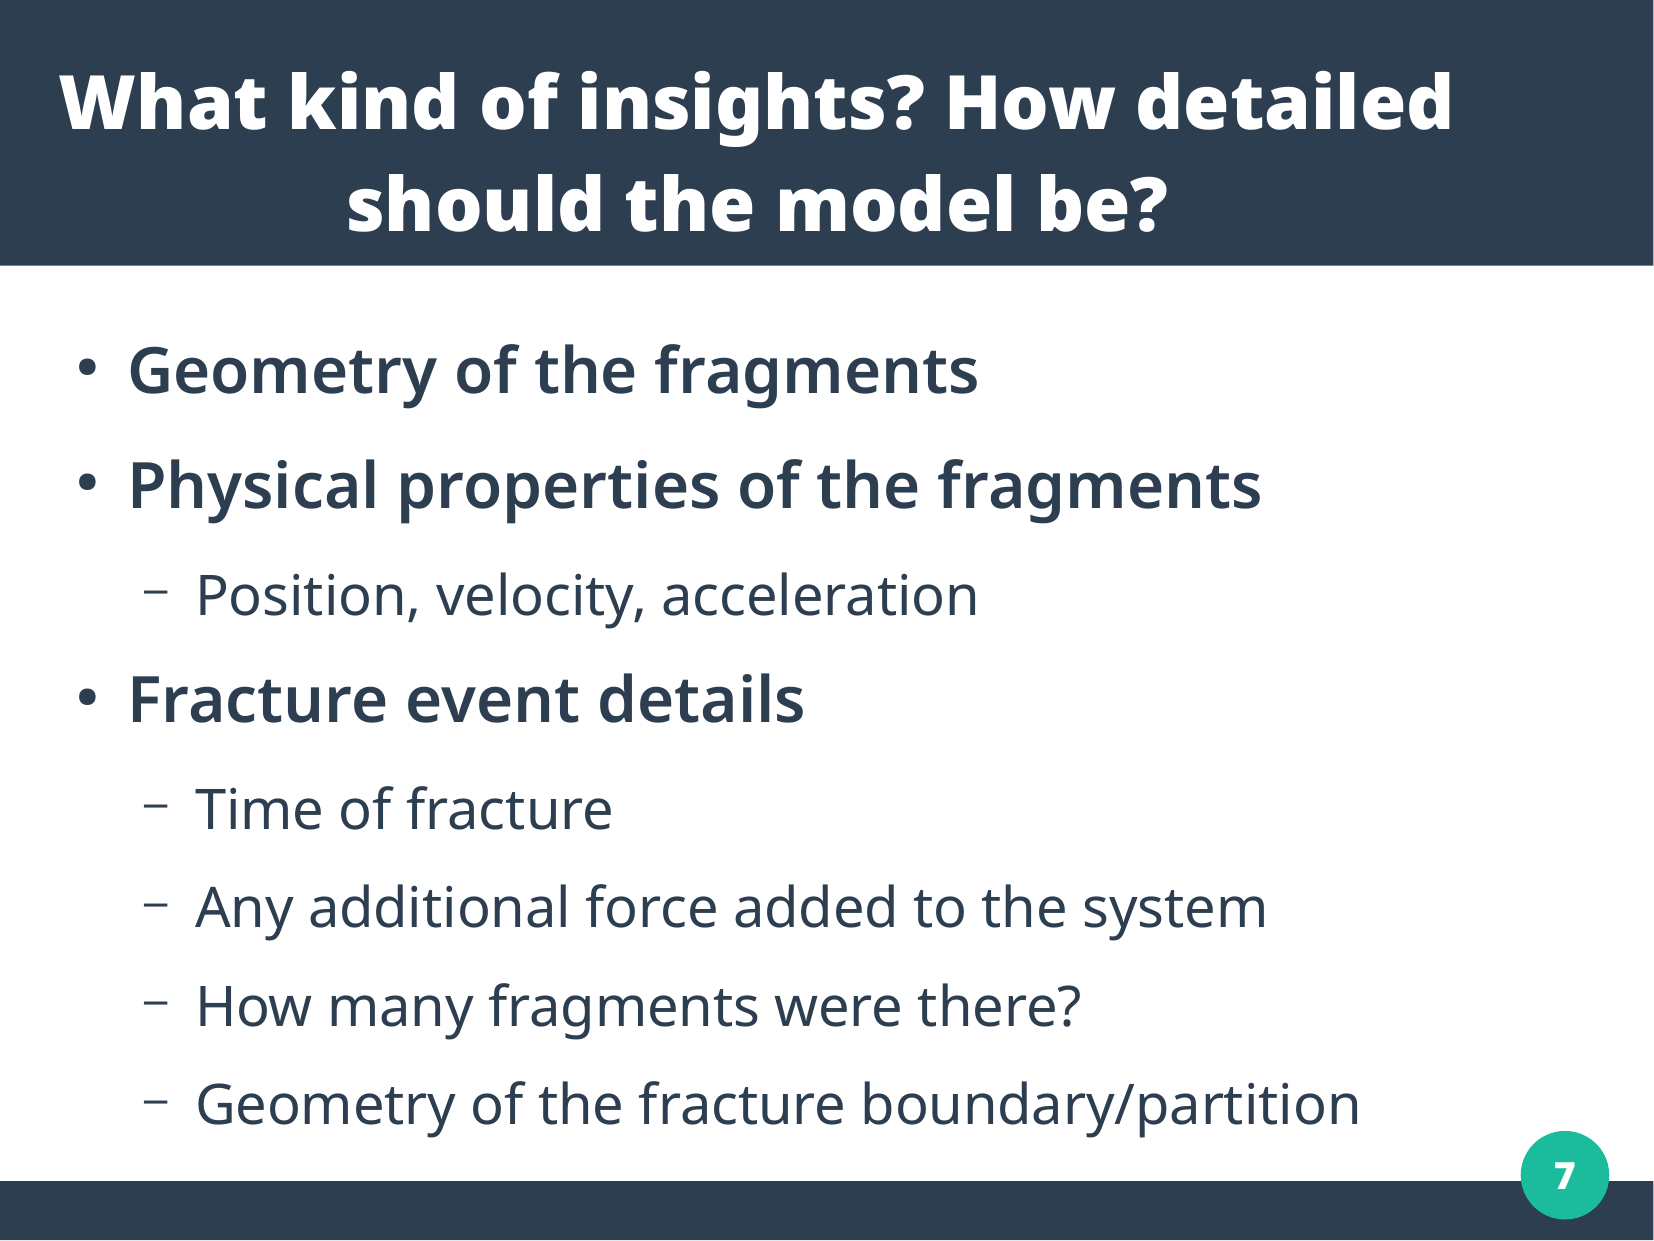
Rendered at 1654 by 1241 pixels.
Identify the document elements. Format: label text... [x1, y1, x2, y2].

list Geometry of the fragments Physical properties of the fragments Position, velocity, acceleration Fracture event details Time of fracture Any additional force added to the system How many fragments were there? Geometry of the fracture boundary/partition [59, 324, 1595, 1152]
title What kind of insights? How detailed should the model be? [59, 49, 1595, 207]
